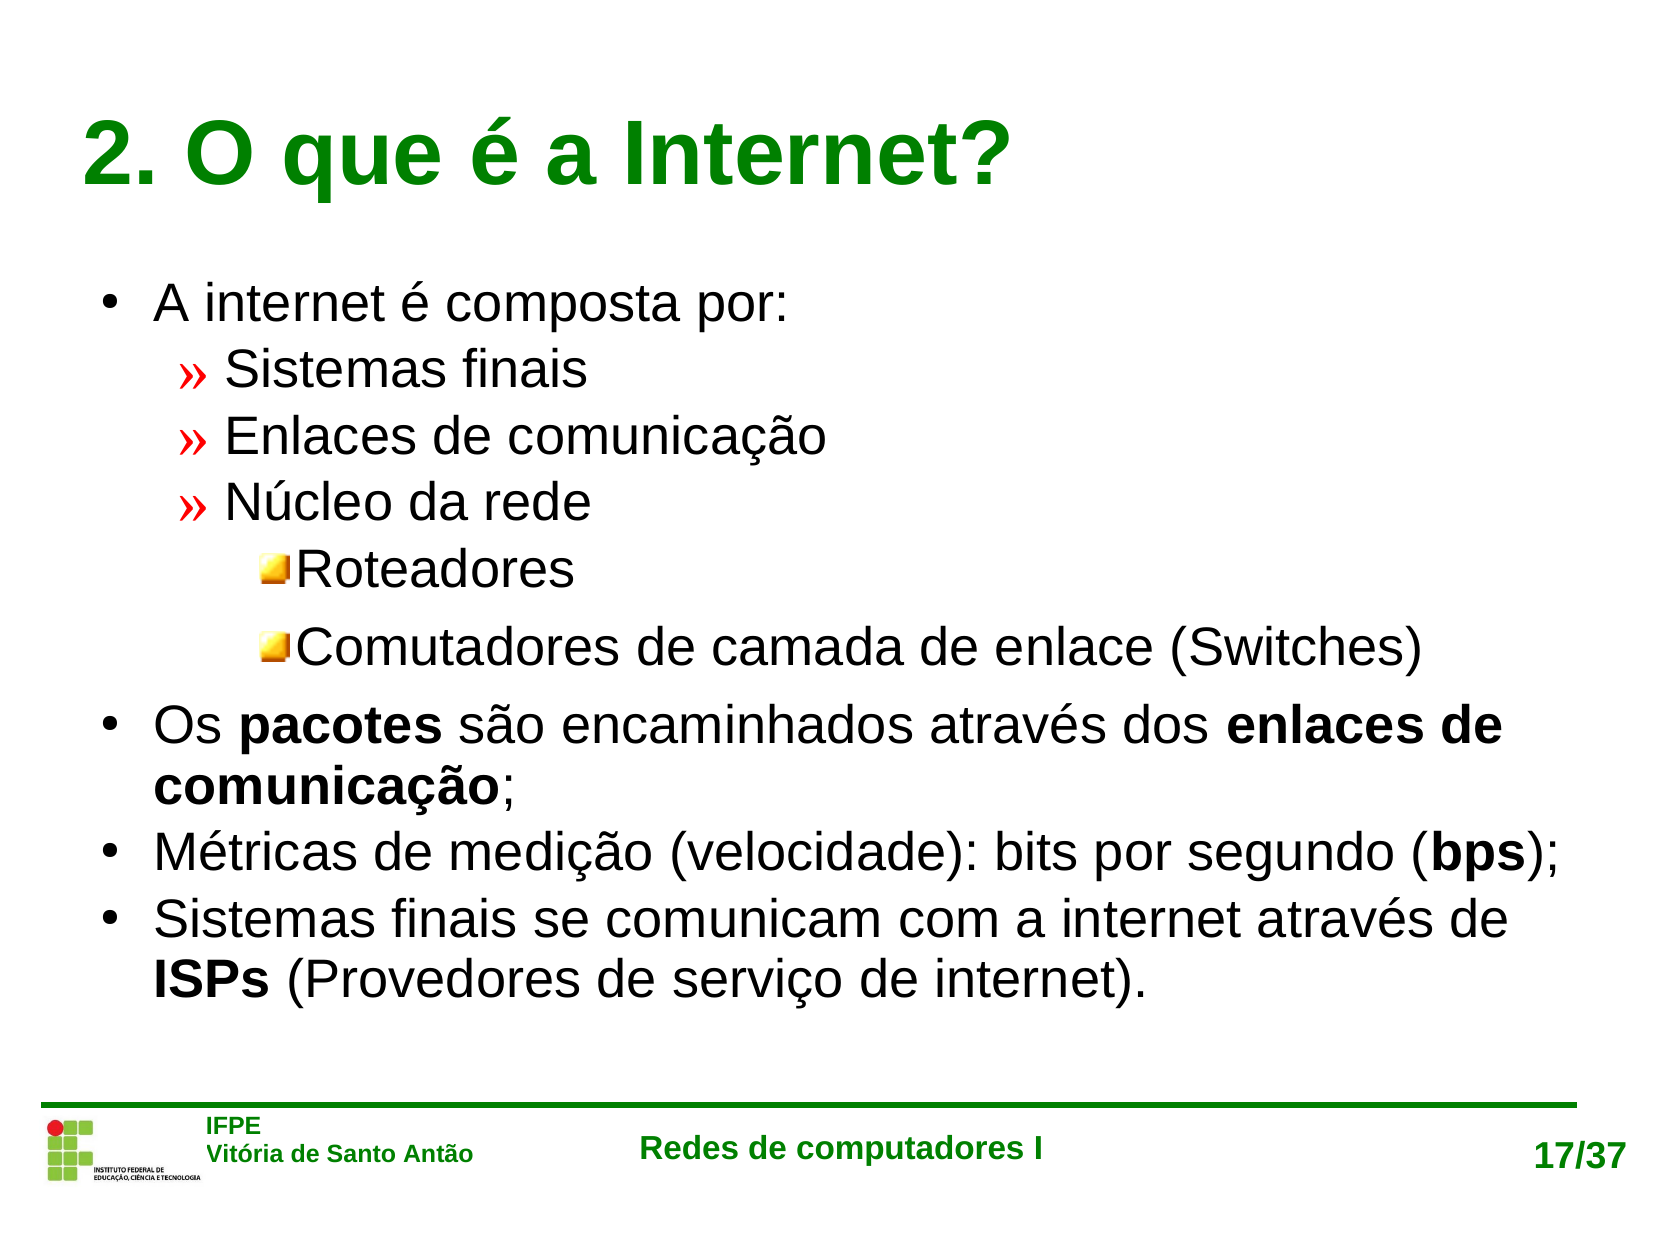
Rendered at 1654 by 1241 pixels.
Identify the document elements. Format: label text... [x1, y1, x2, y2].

picture [39, 1111, 207, 1191]
list A internet é composta por: Sistemas finais Enlaces de comunicação Núcleo da rede Roteadores Comutadores de camada de enlace (Switches) Os pacotes são encaminhados através dos enlaces de comunicação; Métricas de medição (velocidade): bits por segundo (bps); Sistemas finais se comunicam com a internet através de ISPs (Provedores de serviço de internet). [82, 272, 1571, 1131]
title 2. O que é a Internet? [82, 49, 1571, 257]
